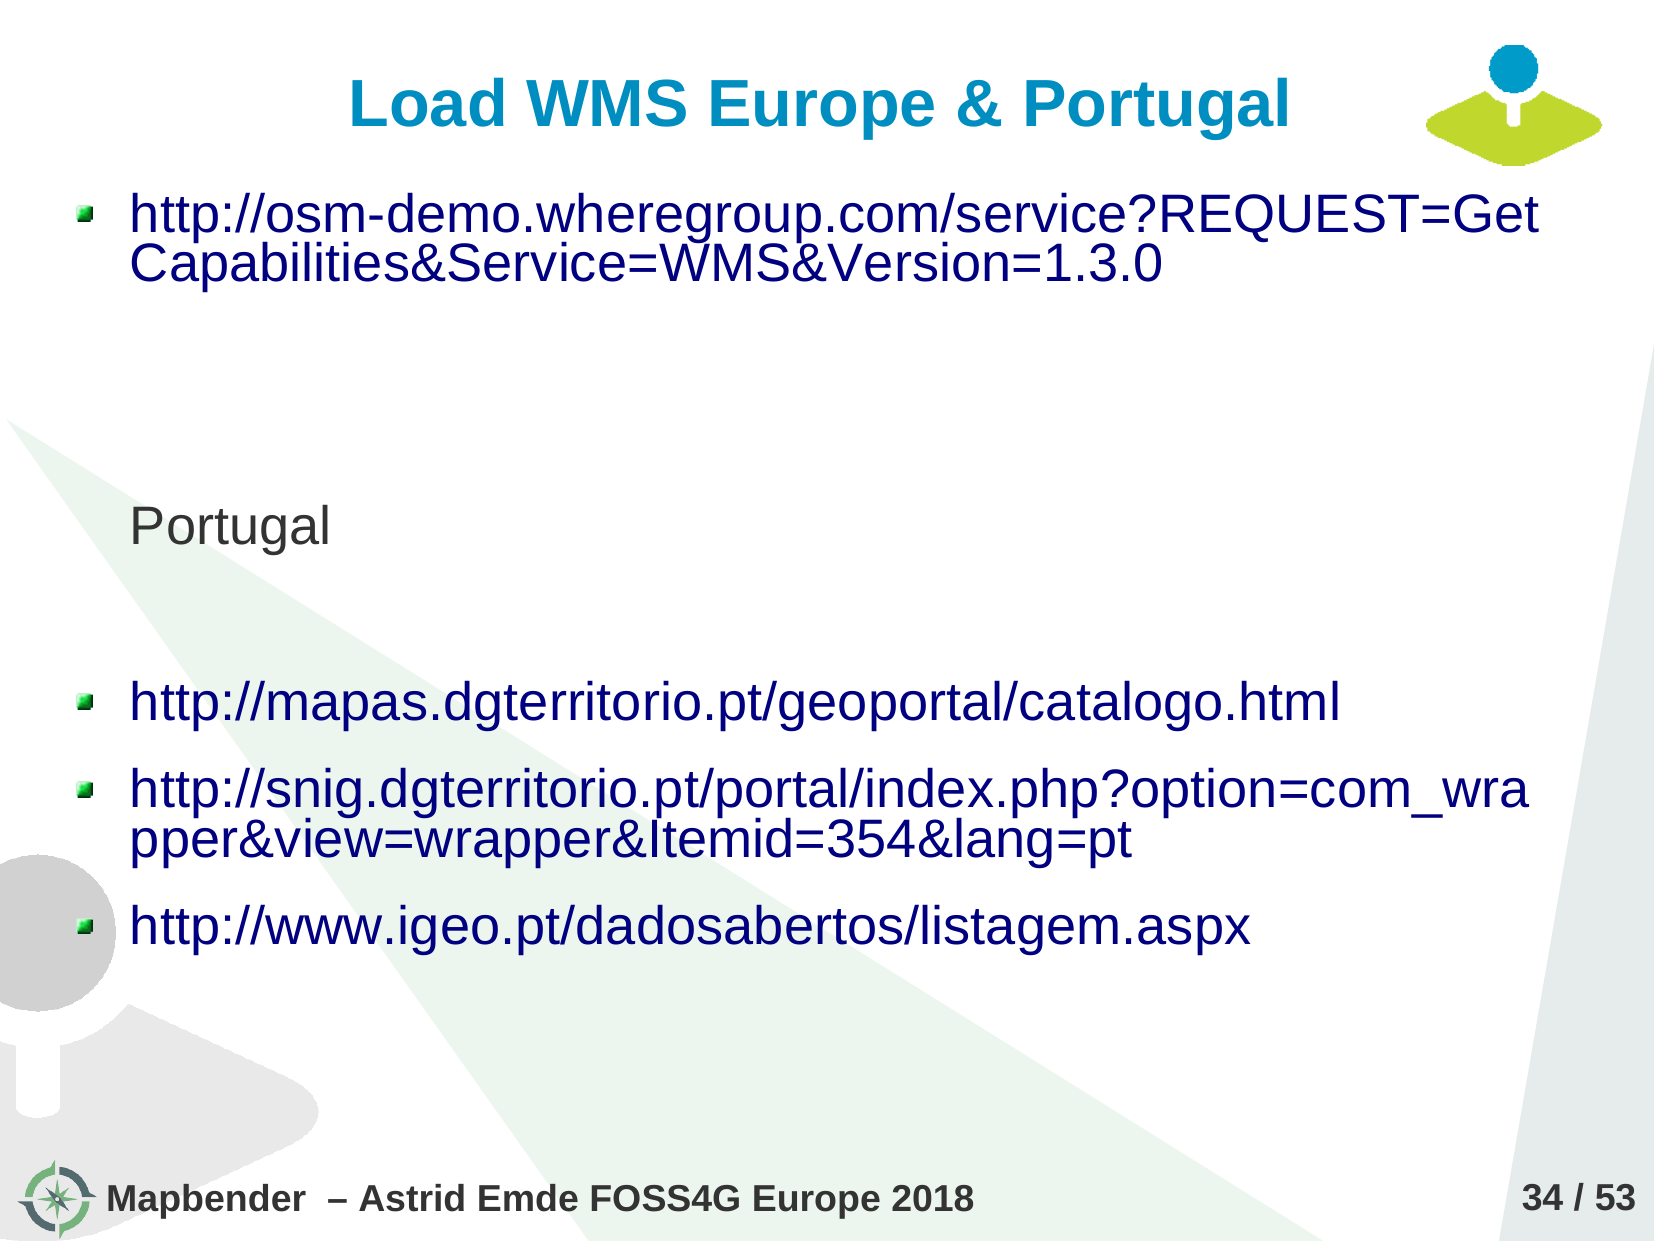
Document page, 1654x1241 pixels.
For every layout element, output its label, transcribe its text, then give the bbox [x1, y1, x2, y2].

title Load WMS Europe & Portugal [76, 29, 1565, 178]
list http://osm-demo.wheregroup.com/service?REQUEST=GetCapabilities&Service=WMS&Version=1.3.0 Portugal http://mapas.dgterritorio.pt/geoportal/catalogo.html http://snig.dgterritorio.pt/portal/index.php?option=com_wrapper&view=wrapper&Itemid=354&lang=pt http://www.igeo.pt/dadosabertos/listagem.aspx [59, 183, 1548, 1007]
picture [16, 1158, 98, 1240]
picture [1565, 45, 1604, 166]
